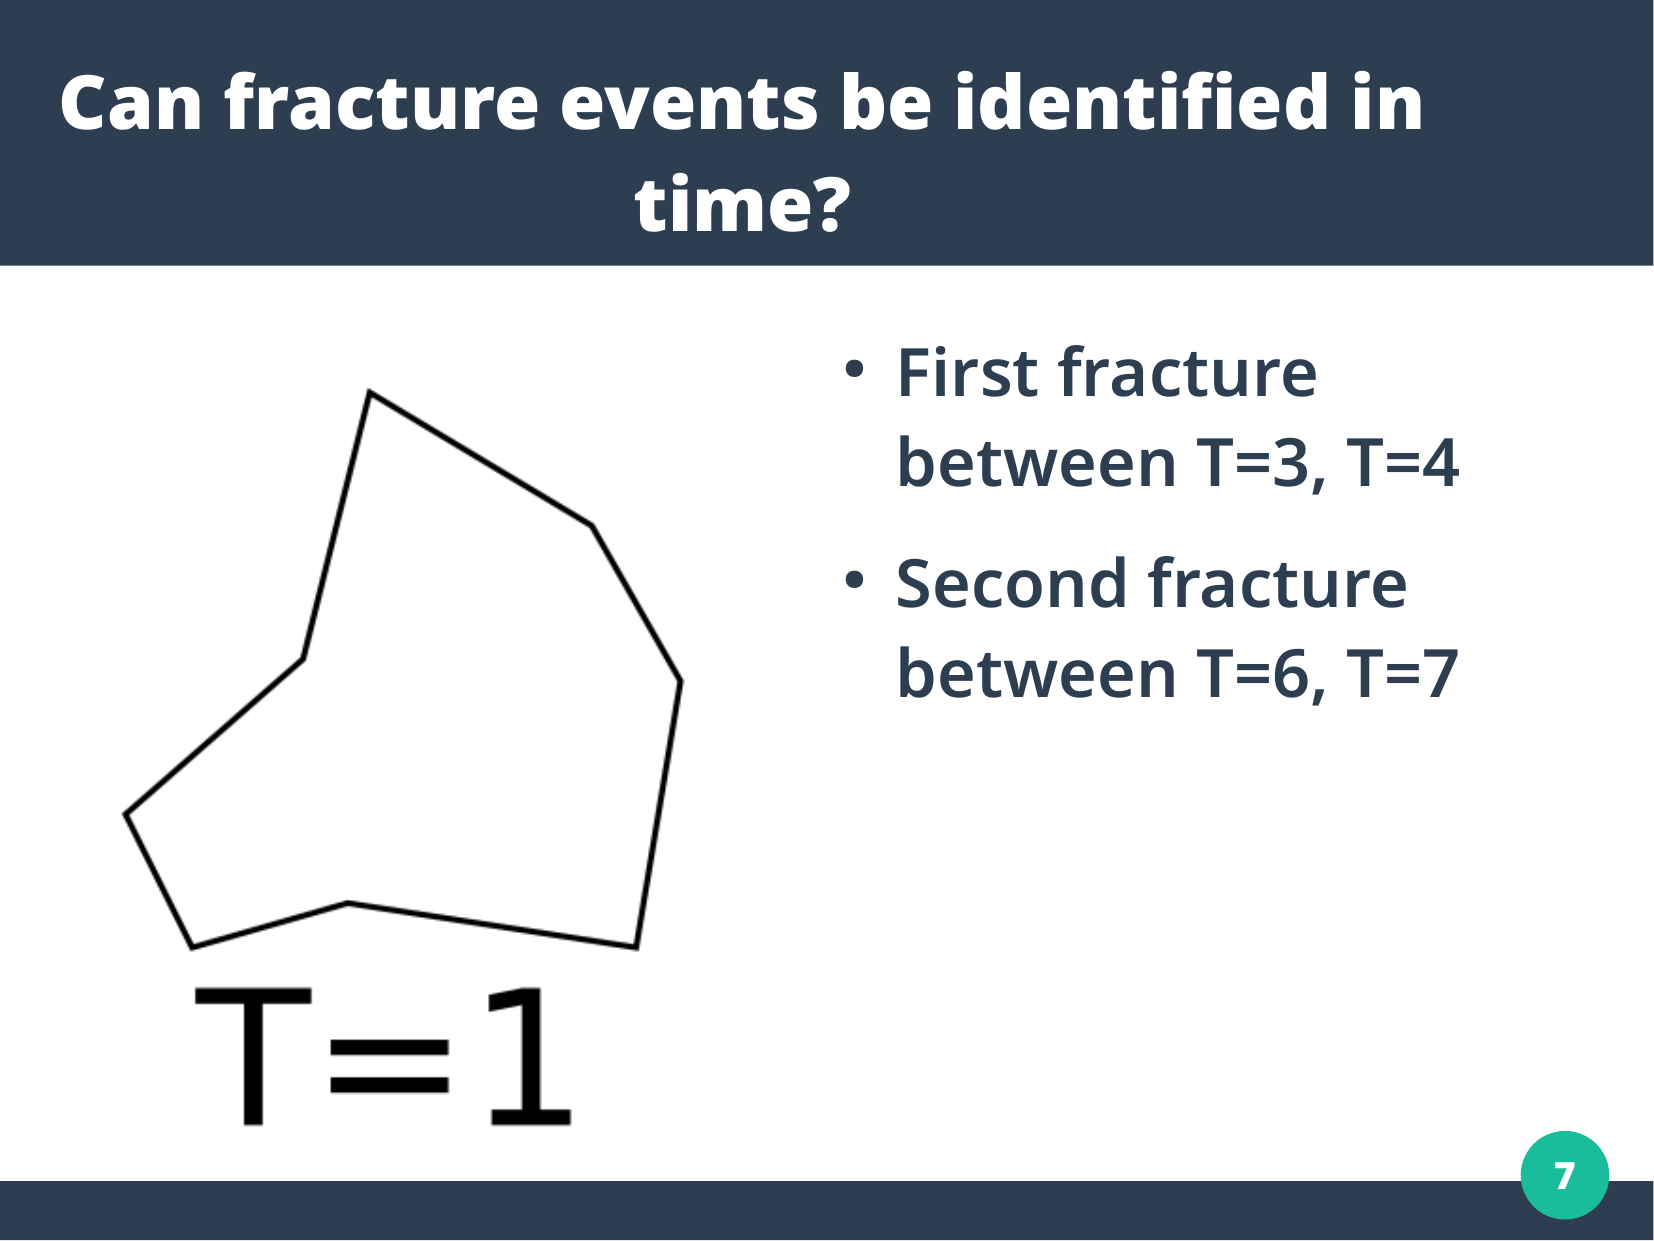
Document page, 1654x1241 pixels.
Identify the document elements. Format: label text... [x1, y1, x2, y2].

list First fracture between T=3, T=4 Second fracture between T=6, T=7 [825, 324, 1595, 1152]
title Can fracture events be identified in time? [59, 49, 1595, 207]
picture [15, 282, 792, 1171]
